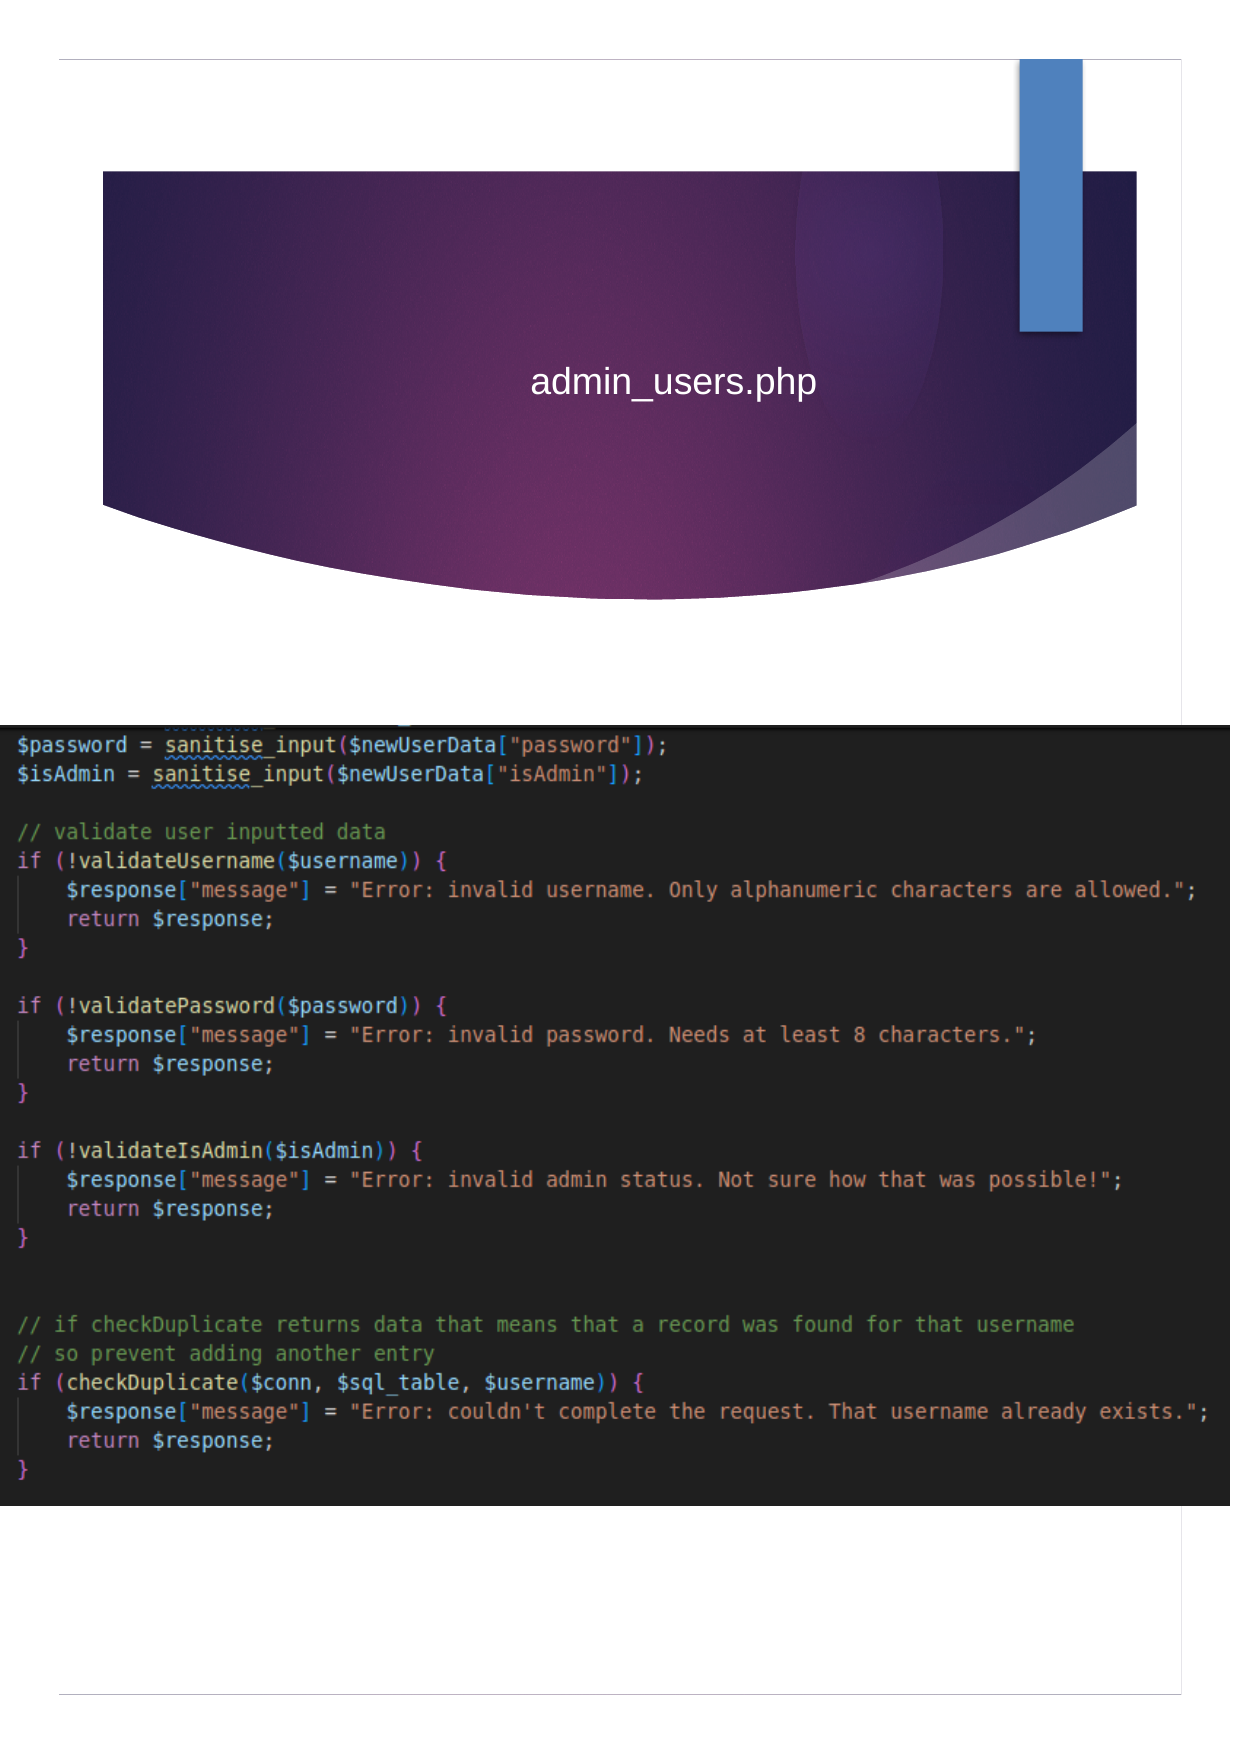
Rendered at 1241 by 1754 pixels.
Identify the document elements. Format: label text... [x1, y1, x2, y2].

picture [0, 725, 1230, 1506]
text_box admin_users.php [515, 349, 975, 450]
picture [103, 172, 1136, 599]
